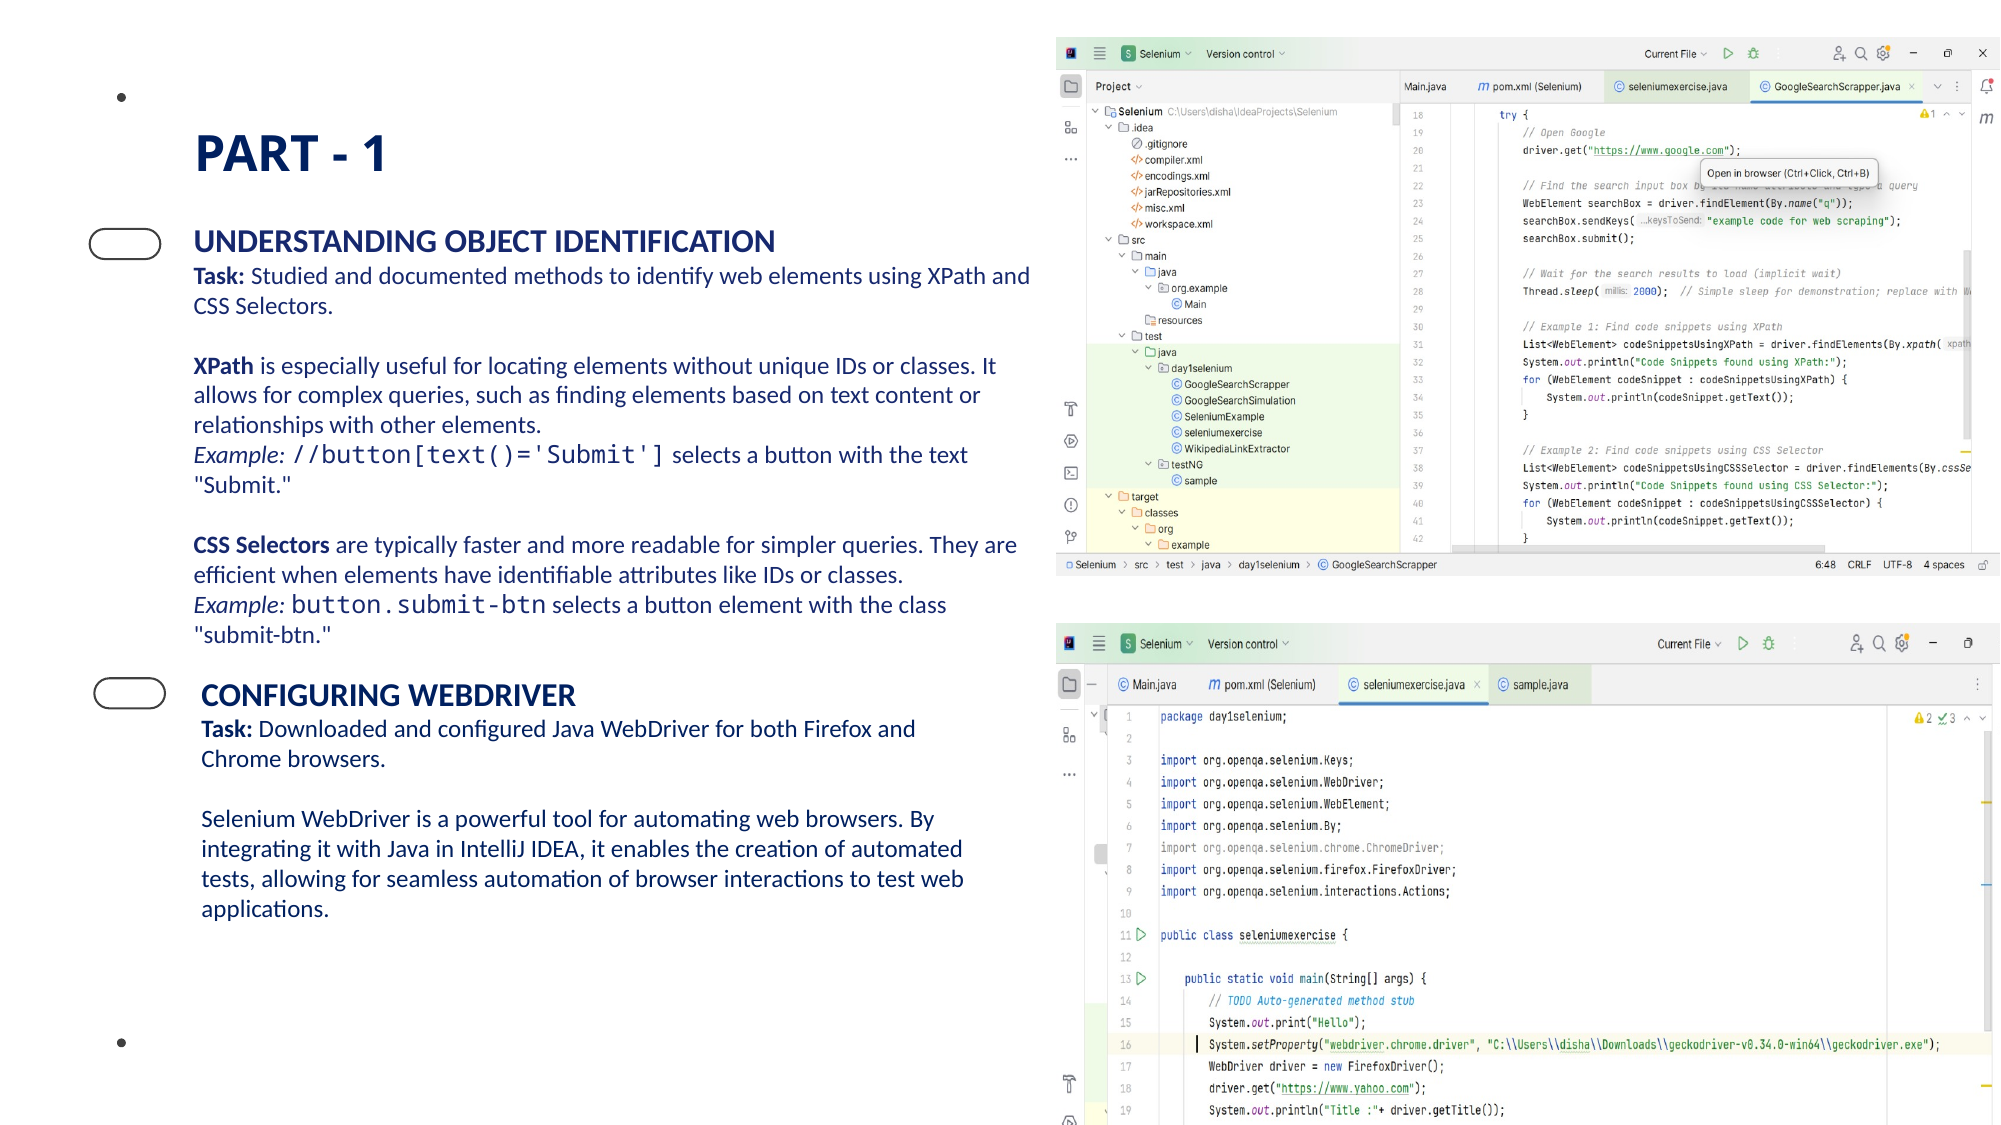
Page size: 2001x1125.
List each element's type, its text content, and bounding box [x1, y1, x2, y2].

text_box [117, 93, 126, 102]
text_box UNDERSTANDING OBJECT IDENTIFICATION Task: Studied and documented methods to identify web elements using XPath and CSS Selectors. XPath is especially useful for locating elements without unique IDs or classes. It allows for complex queries, such as finding elements based on text content or relationships with other elements. Example: //button[text()='Submit'] selects a button with the text "Submit." CSS Selectors are typically faster and more readable for simpler queries. They are efficient when elements have identifiable attributes like IDs or classes. Example: button.submit-btn selects a button element with the class "submit-btn." [194, 219, 1038, 689]
text_box [117, 1038, 126, 1048]
picture [1056, 37, 2000, 576]
text_box PART - 1 [194, 121, 990, 182]
text_box CONFIGURING WEBDRIVER Task: Downloaded and configured Java WebDriver for both Firefox and Chrome browsers. Selenium WebDriver is a powerful tool for automating web browsers. By integrating it with Java in IntelliJ IDEA, it enables the creation of automated tests, allowing for seamless automation of browser interactions to test web applications. [201, 689, 999, 962]
picture [1056, 623, 2000, 1125]
